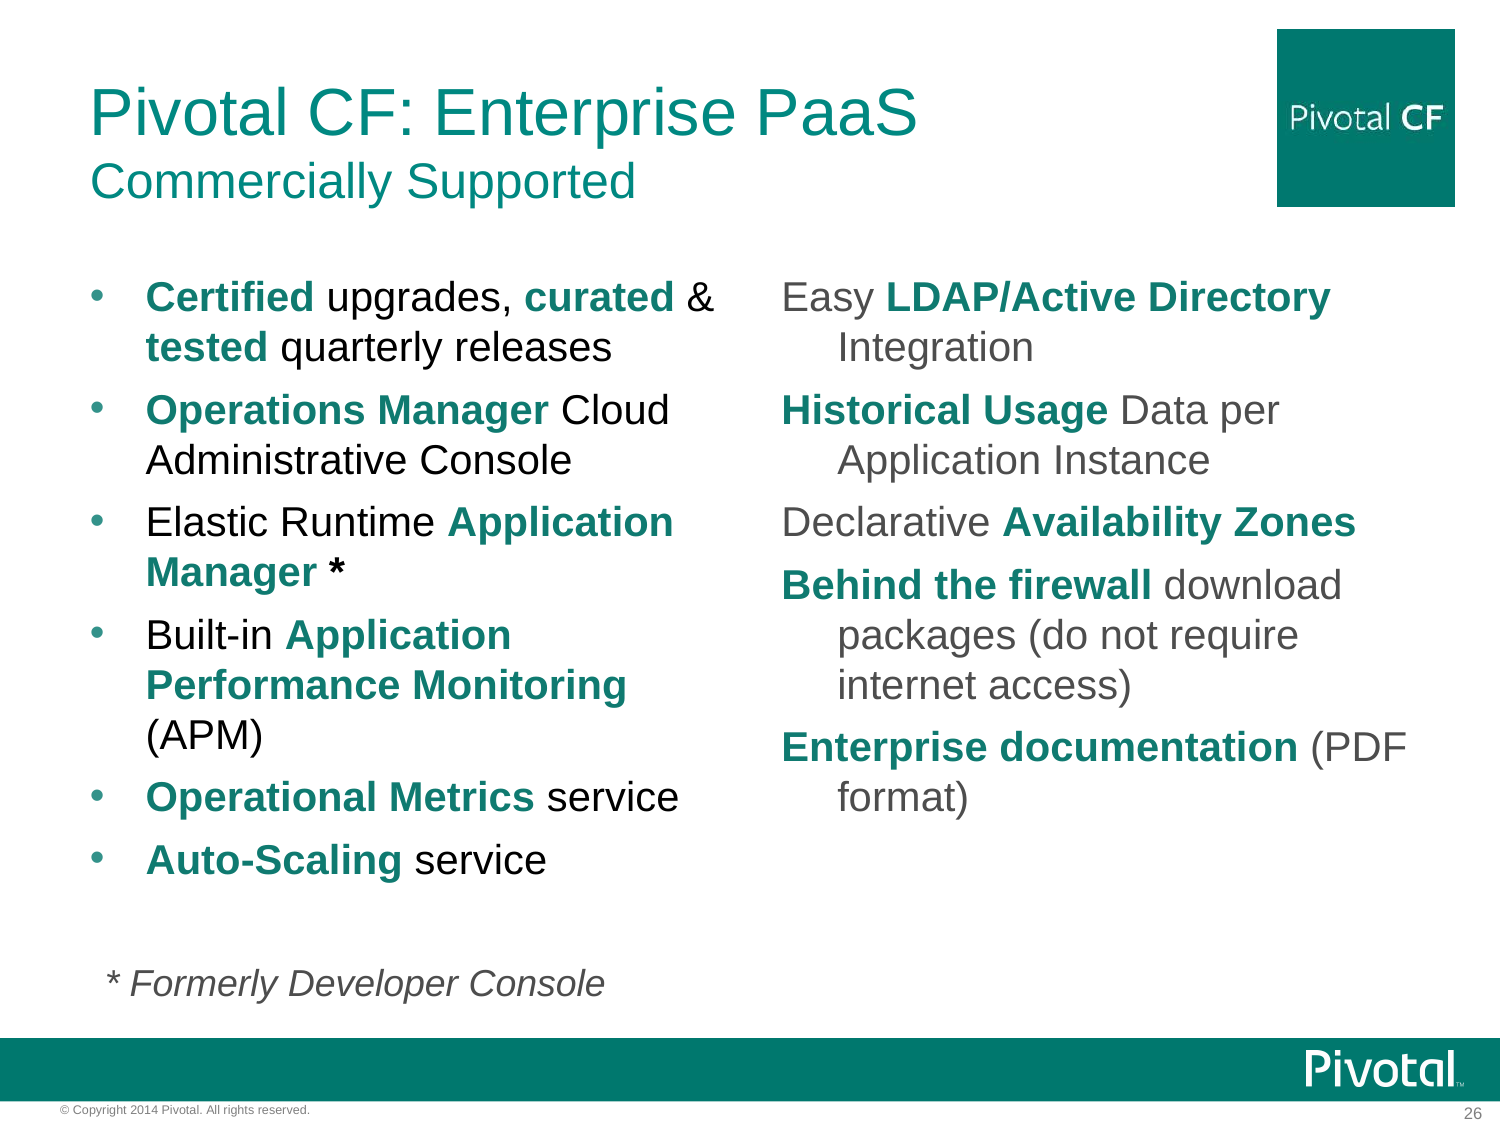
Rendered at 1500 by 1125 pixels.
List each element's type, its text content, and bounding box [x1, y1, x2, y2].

list Certified upgrades, curated & tested quarterly releases Operations Manager Cloud Administrative Console Elastic Runtime Application Manager * Built-in Application Performance Monitoring (APM) Operational Metrics service Auto-Scaling service [74, 262, 734, 931]
picture [1306, 1050, 1464, 1087]
picture [1277, 29, 1455, 208]
text_box * Formerly Developer Console [90, 951, 623, 1012]
title Pivotal CF: Enterprise PaaS Commercially Supported [75, 60, 1426, 217]
list Easy LDAP/Active Directory Integration Historical Usage Data per Application Instance Declarative Availability Zones Behind the firewall download packages (do not require internet access) Enterprise documentation (PDF format) [766, 262, 1426, 931]
